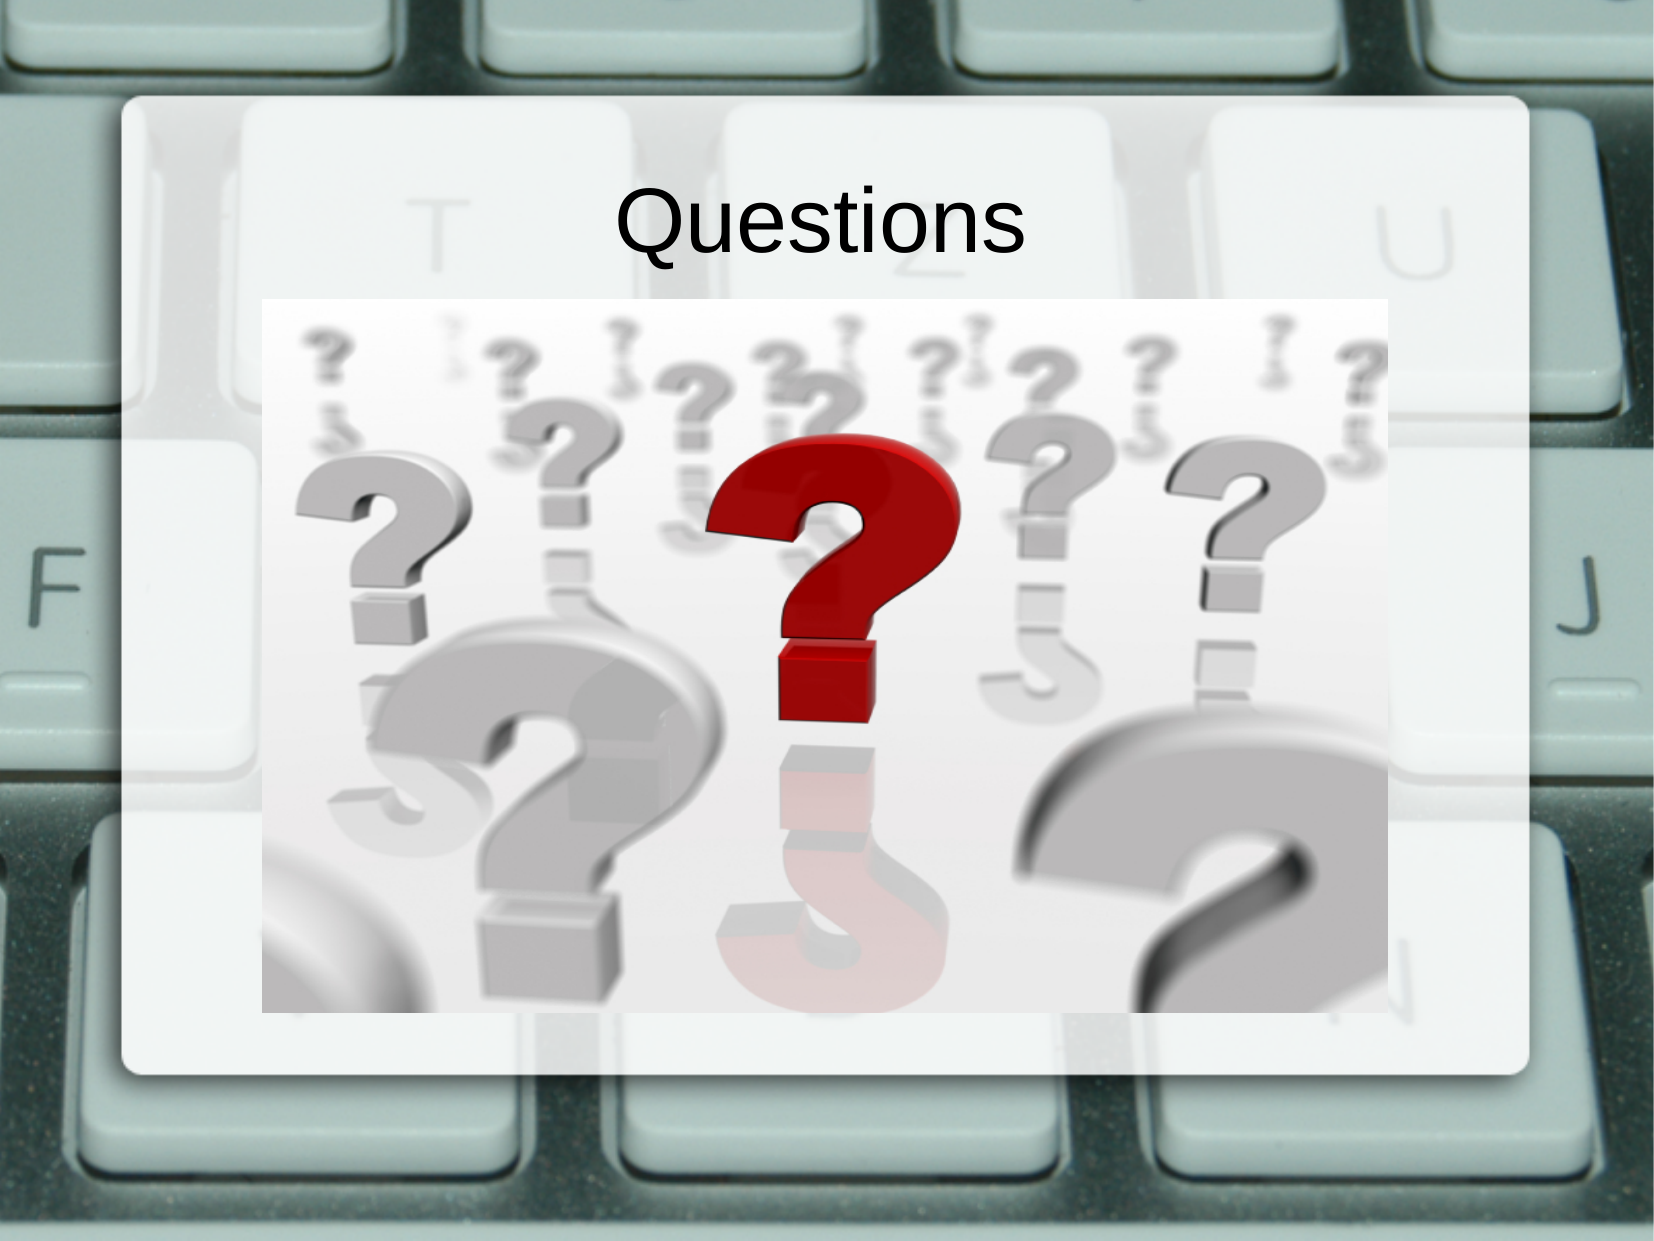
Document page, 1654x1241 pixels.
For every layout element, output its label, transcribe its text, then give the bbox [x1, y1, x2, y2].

title Questions [135, 125, 1506, 318]
picture [0, 0, 1654, 1241]
